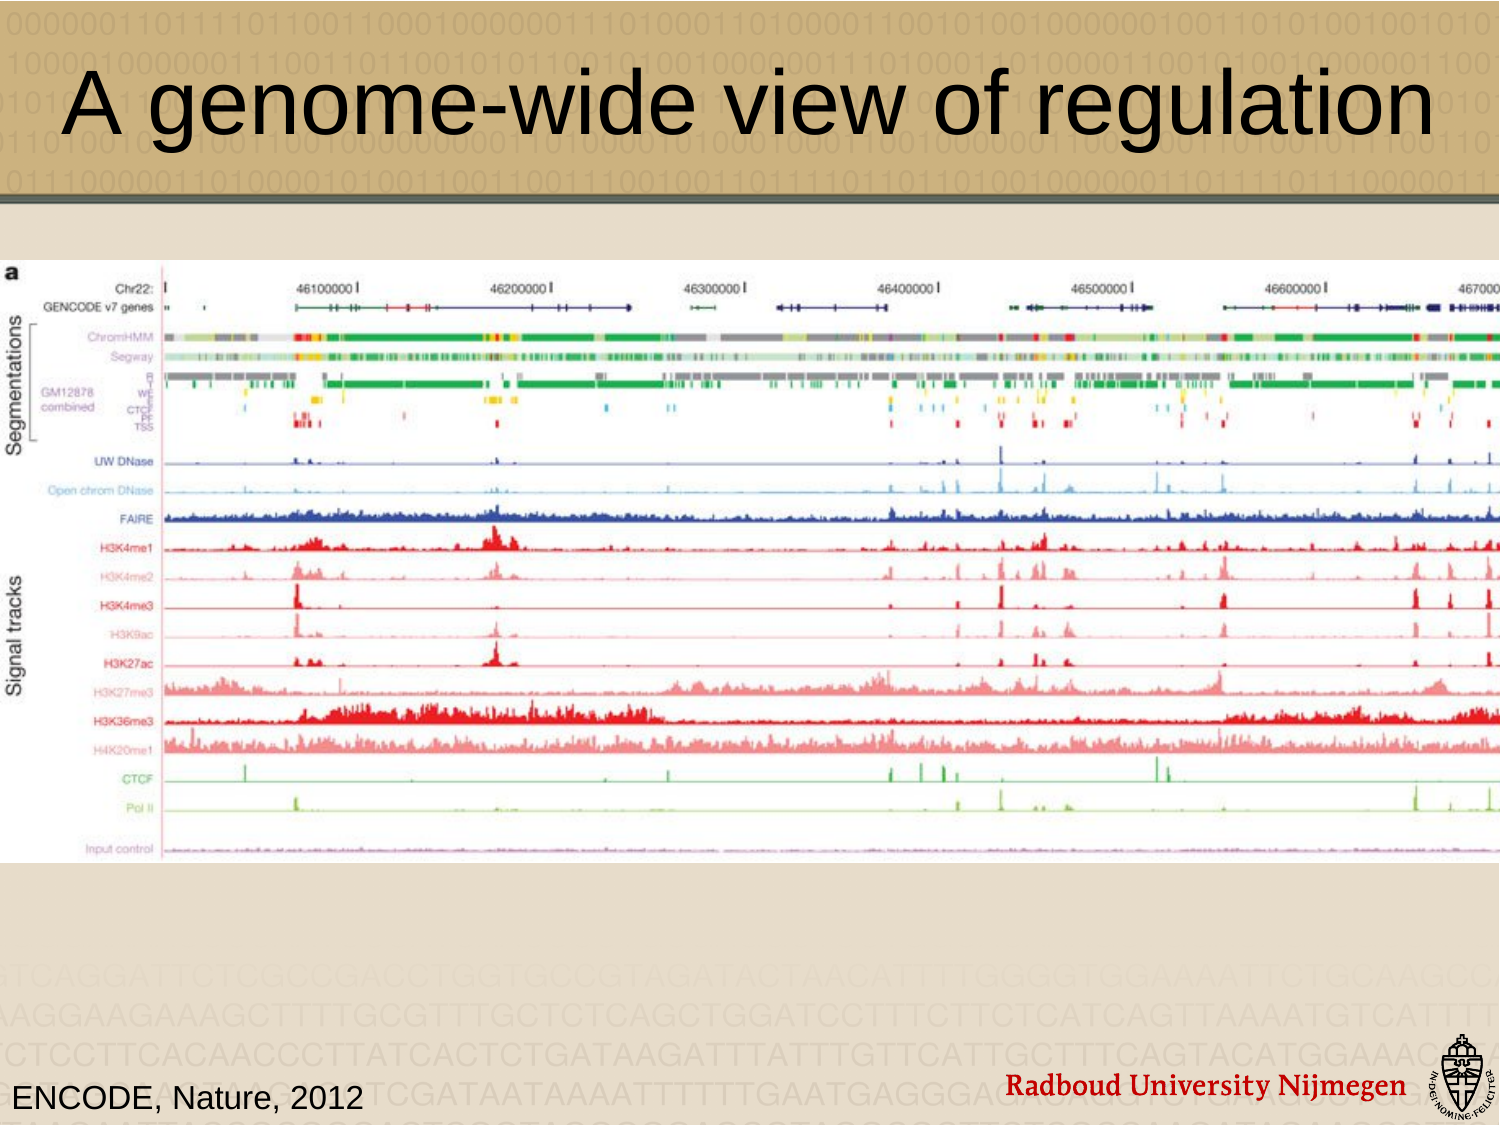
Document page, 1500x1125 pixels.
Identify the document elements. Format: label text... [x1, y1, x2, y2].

title A genome-wide view of regulation [37, 4, 1463, 193]
picture [0, 1, 1500, 1125]
text_box ENCODE, Nature, 2012 [0, 1067, 381, 1125]
